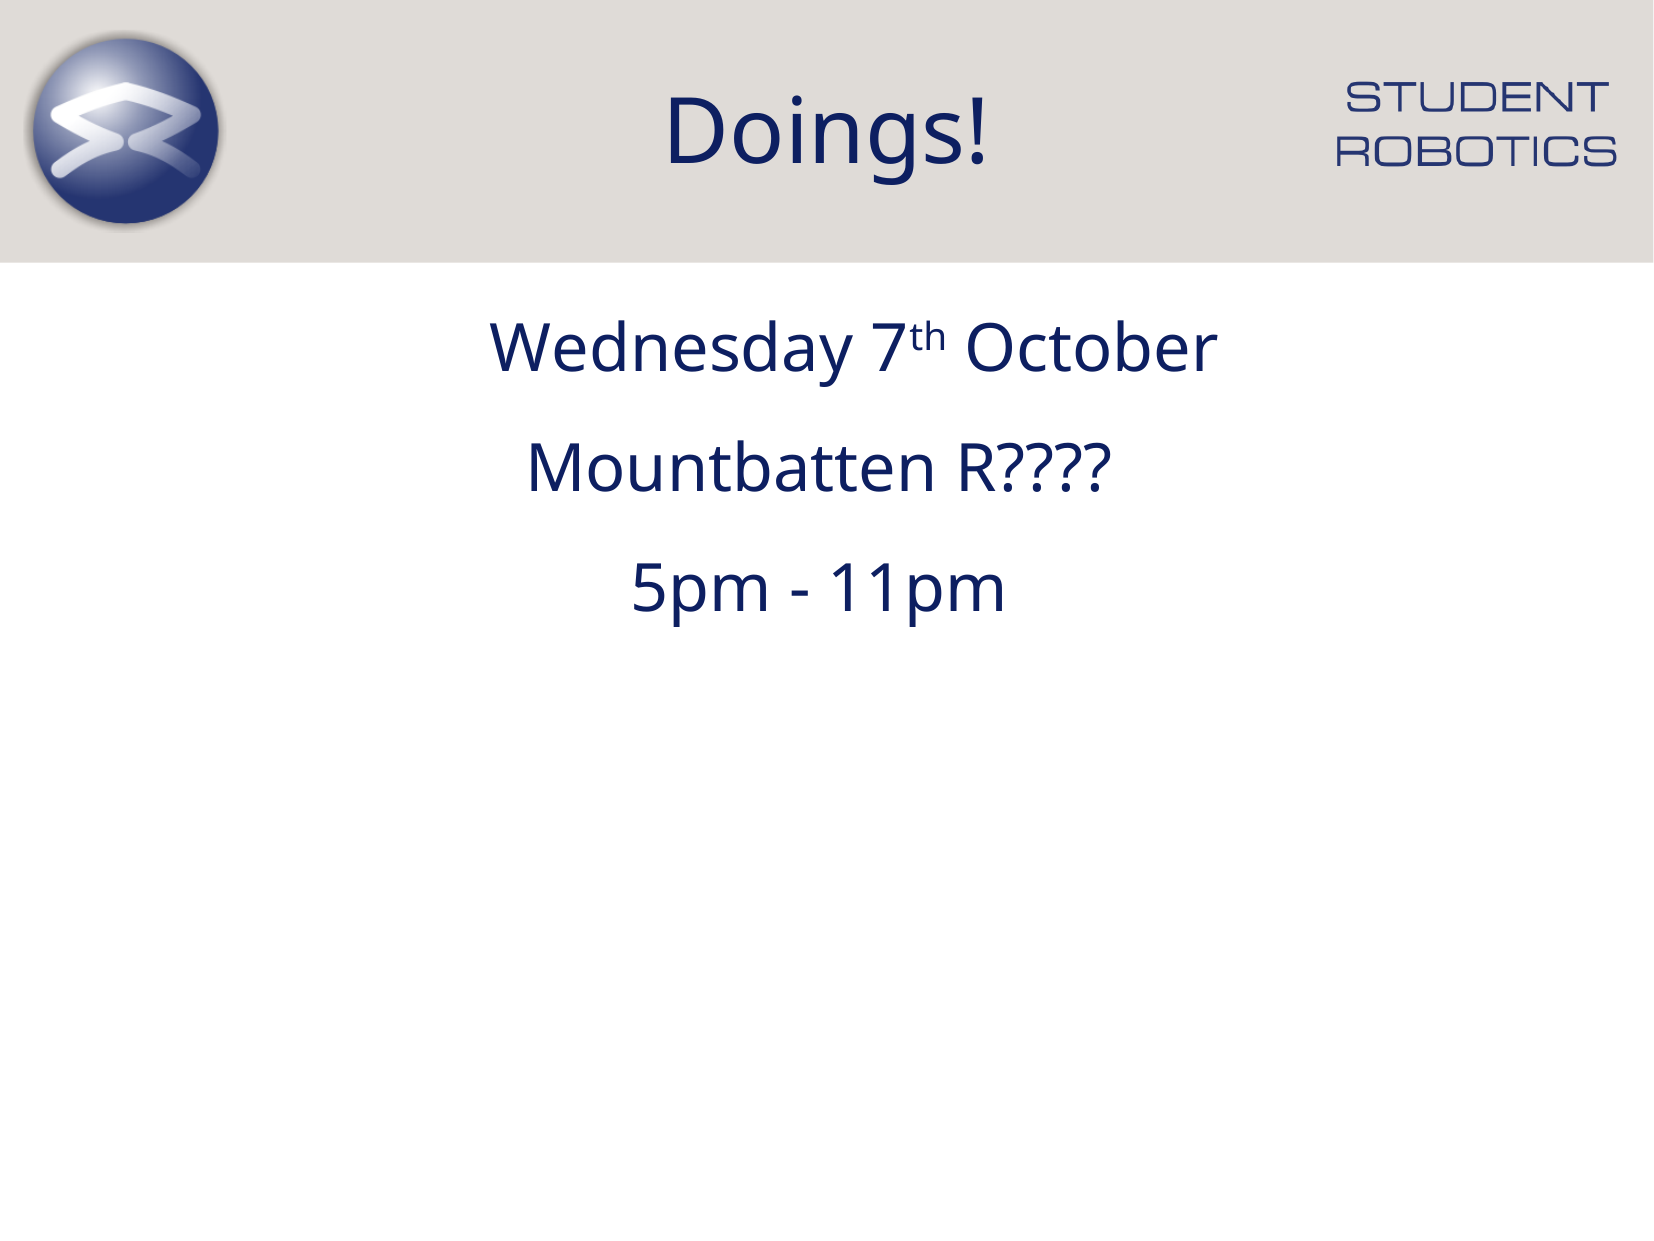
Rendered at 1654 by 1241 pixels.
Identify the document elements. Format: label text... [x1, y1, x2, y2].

list Wednesday 7th October Mountbatten R???? 5pm - 11pm [75, 300, 1564, 1119]
picture [1571, 68, 1633, 174]
picture [9, 19, 82, 245]
title Doings! [82, 0, 1571, 257]
